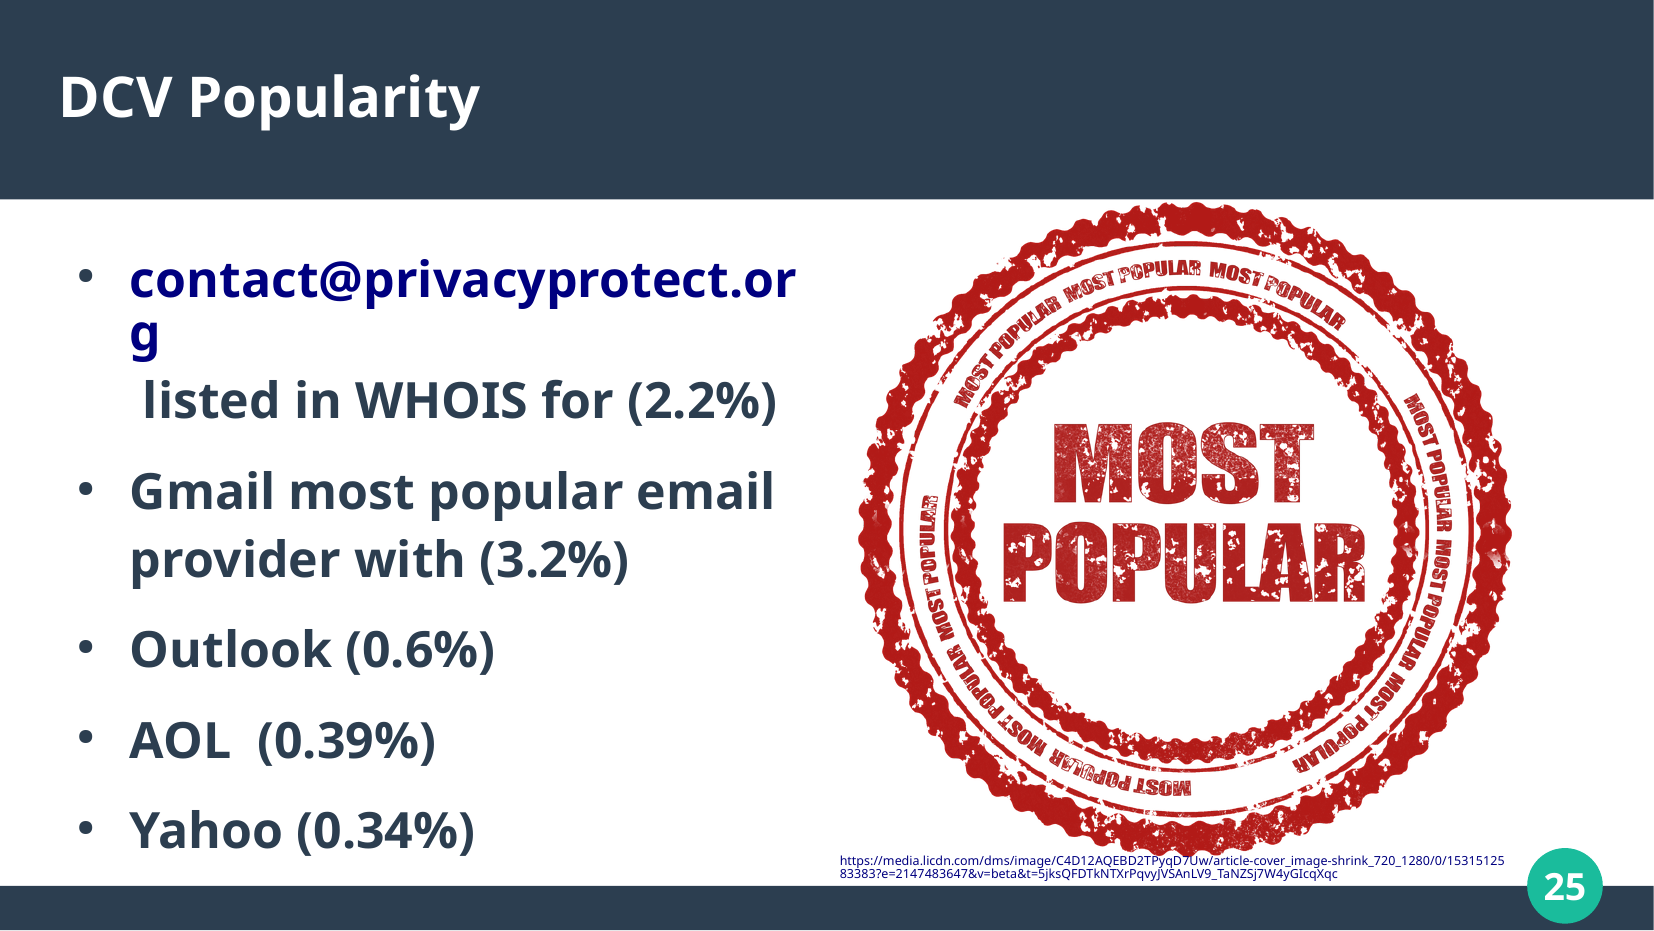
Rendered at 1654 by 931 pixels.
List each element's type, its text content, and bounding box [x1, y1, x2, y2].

picture [825, 194, 1544, 863]
title DCV Popularity [59, 37, 1595, 155]
text_box https://media.licdn.com/dms/image/C4D12AQEBD2TPyqD7Uw/article-cover_image-shrink_720_1280/0/1531512583383?e=2147483647&v=beta&t=5jksQFDTkNTXrPqvyJVSAnLV9_TaNZSj7W4yGIcqXqc [825, 862, 1521, 877]
list contact@privacyprotect.org listed in WHOIS for (2.2%) Gmail most popular email provider with (3.2%) Outlook (0.6%) AOL (0.39%) Yahoo (0.34%) [59, 243, 809, 864]
